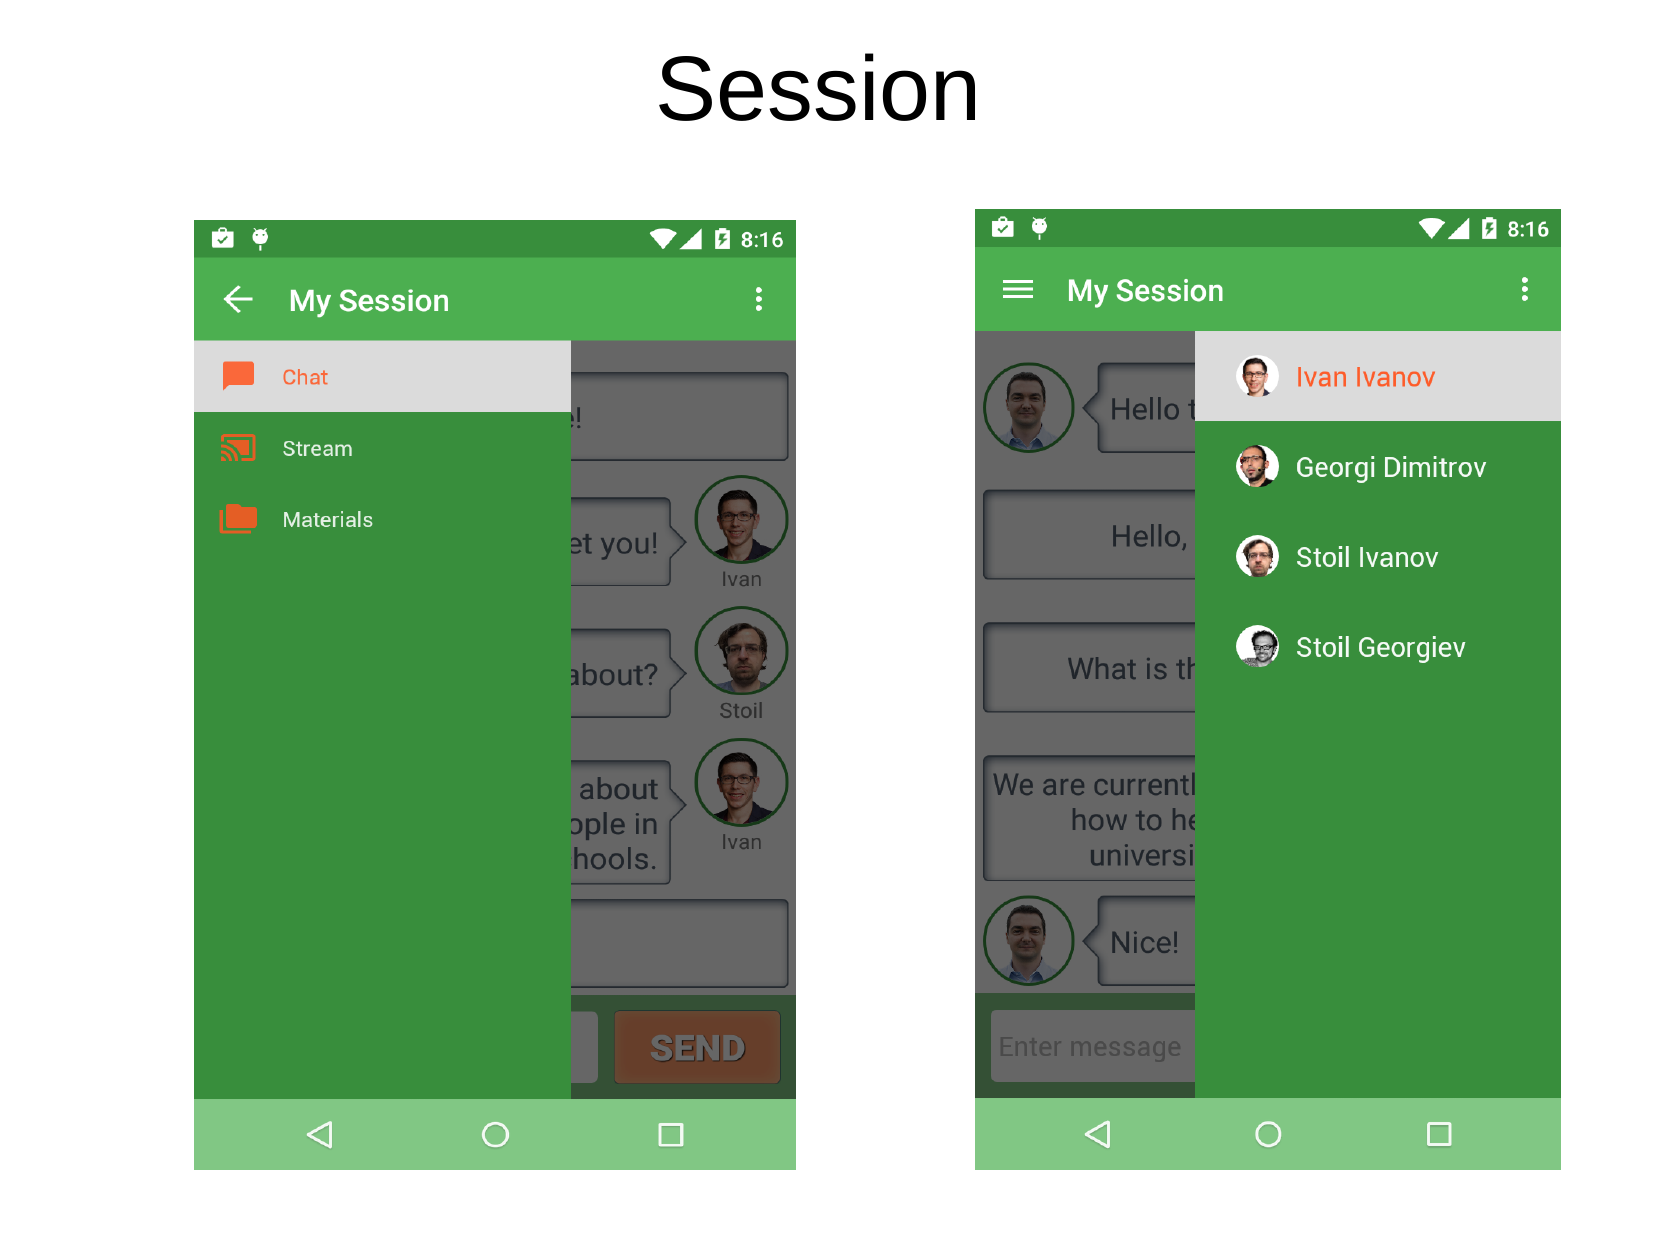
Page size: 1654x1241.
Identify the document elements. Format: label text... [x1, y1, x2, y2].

title Session [75, 0, 1564, 193]
picture [975, 209, 1561, 1171]
picture [194, 220, 796, 1171]
